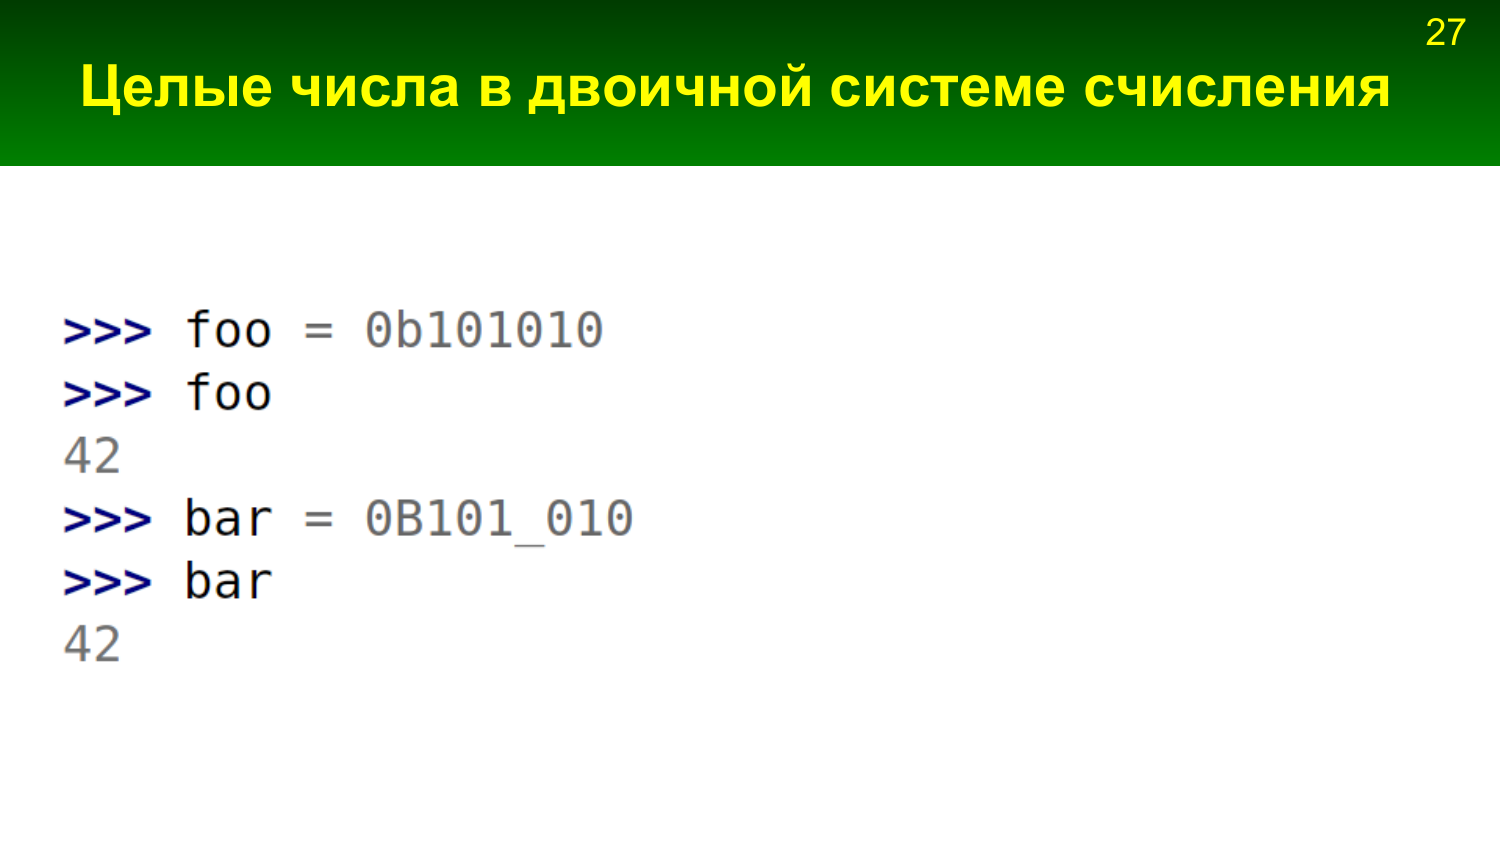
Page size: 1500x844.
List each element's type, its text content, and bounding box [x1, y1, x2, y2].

title Целые числа в двоичной системе счисления [47, 0, 1426, 171]
picture [47, 302, 643, 674]
